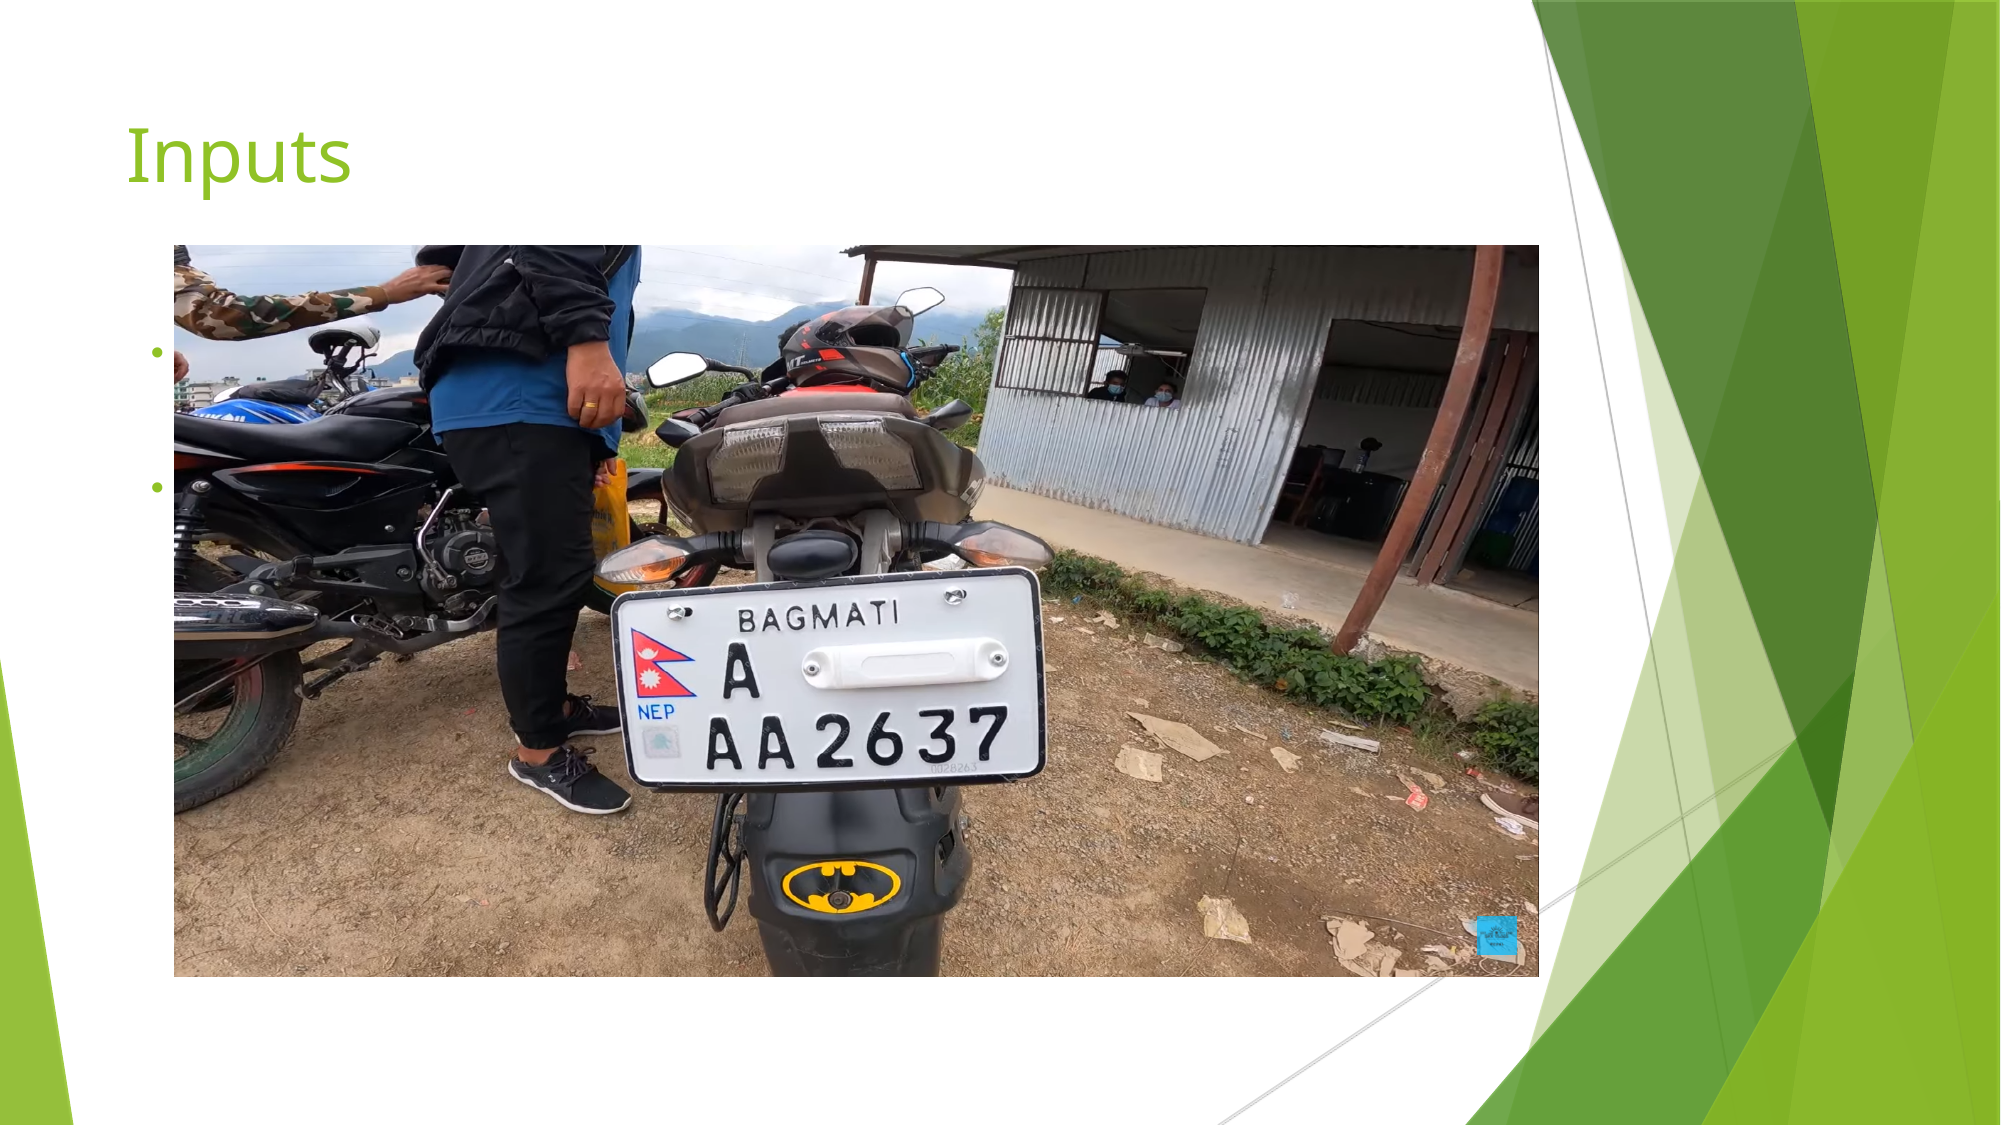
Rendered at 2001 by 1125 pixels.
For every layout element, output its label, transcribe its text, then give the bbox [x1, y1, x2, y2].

picture [174, 245, 1539, 977]
list different weather conditions, orientations and speed at which vehicle was moving when the image was captured pose more challenges to this problem. difficult to recognize the number properly during night time. [137, 303, 1484, 1018]
title Inputs [111, 99, 1522, 317]
